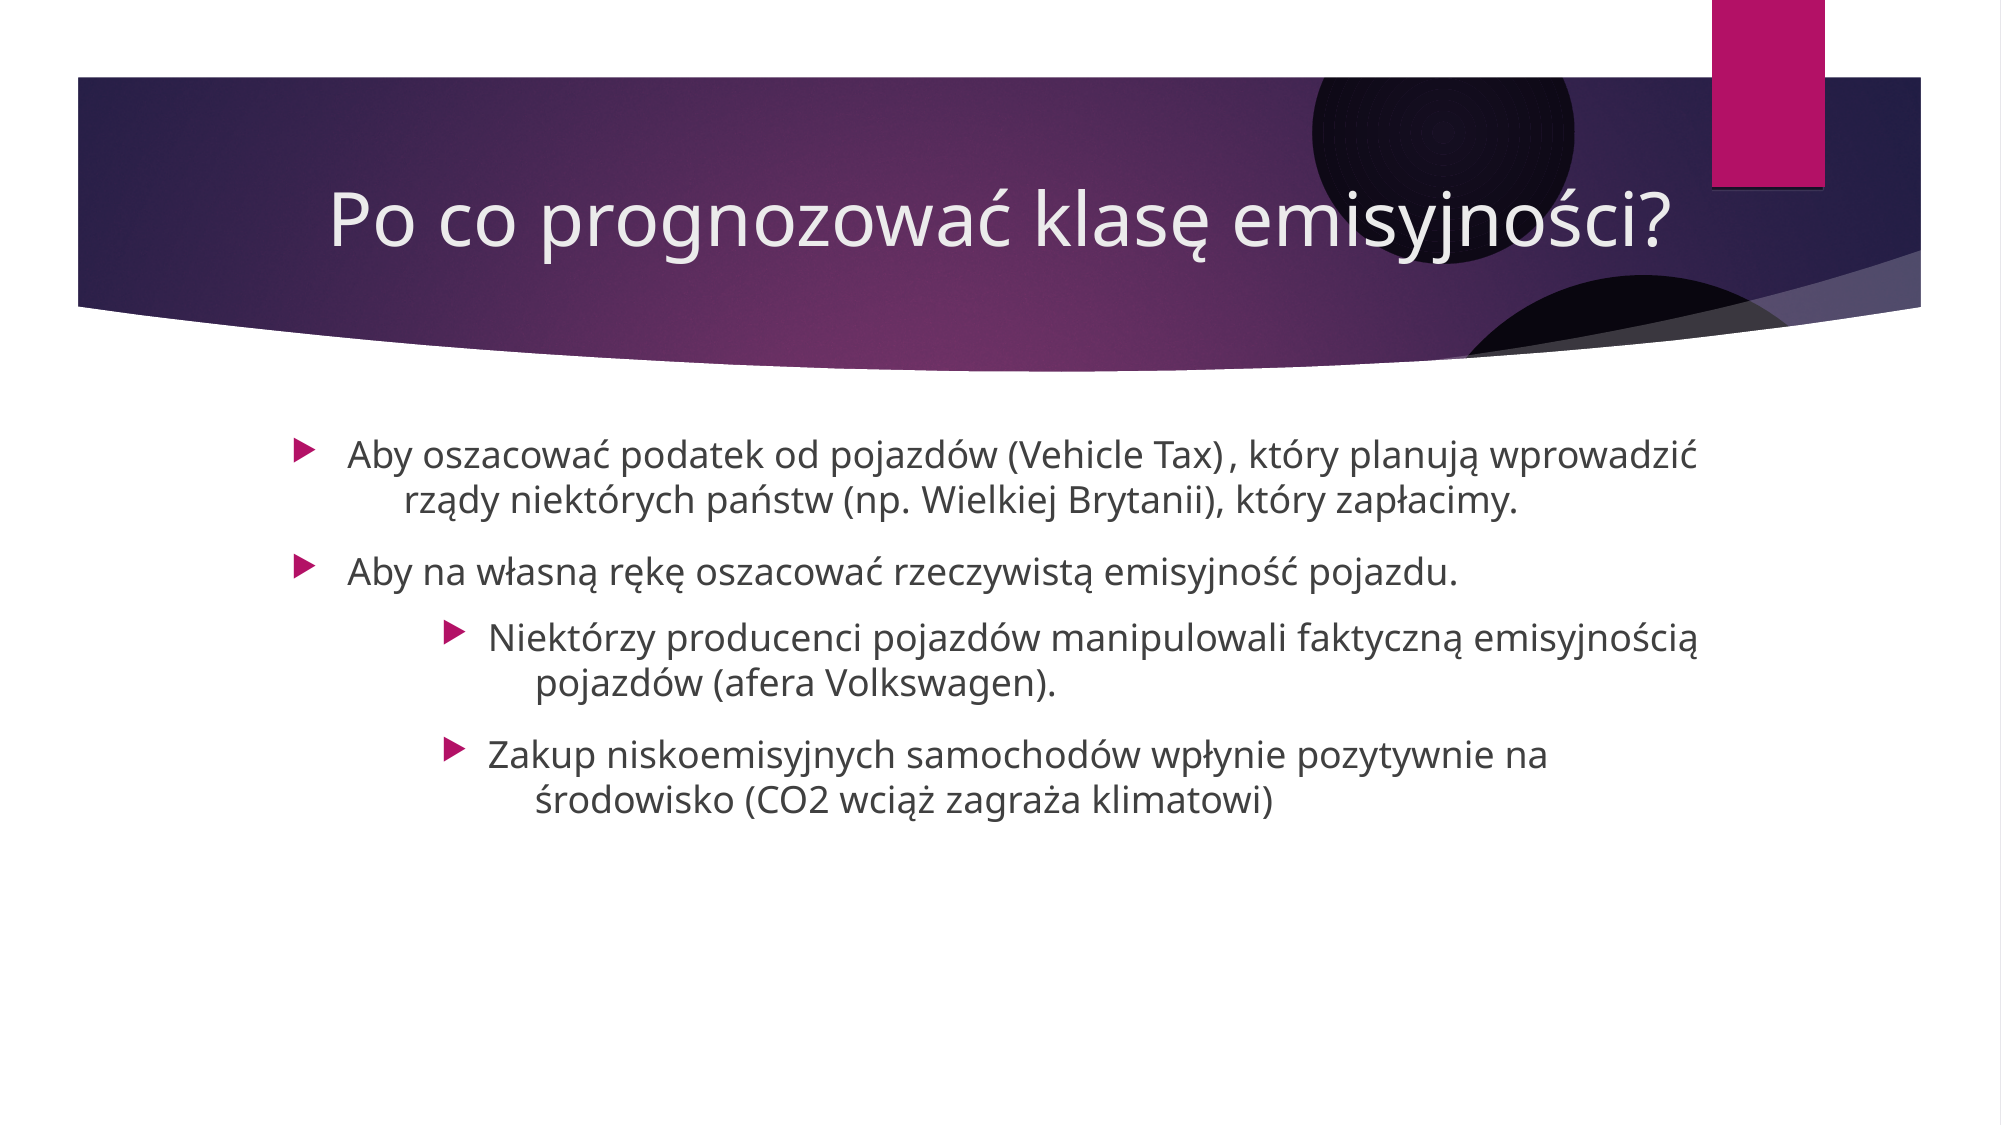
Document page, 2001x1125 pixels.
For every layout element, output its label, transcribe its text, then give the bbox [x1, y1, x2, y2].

title Po co prognozować klasę emisyjności? [281, 158, 1719, 275]
list Aby oszacować podatek od pojazdów (Vehicle Tax) , który planują wprowadzić rządy niektórych państw (np. Wielkiej Brytanii), który zapłacimy. Aby na własną rękę oszacować rzeczywistą emisyjność pojazdu. Niektórzy producenci pojazdów manipulowali faktyczną emisyjnością pojazdów (afera Volkswagen). Zakup niskoemisyjnych samochodów wpłynie pozytywnie na środowisko (CO2 wciąż zagraża klimatowi) [276, 423, 1724, 985]
